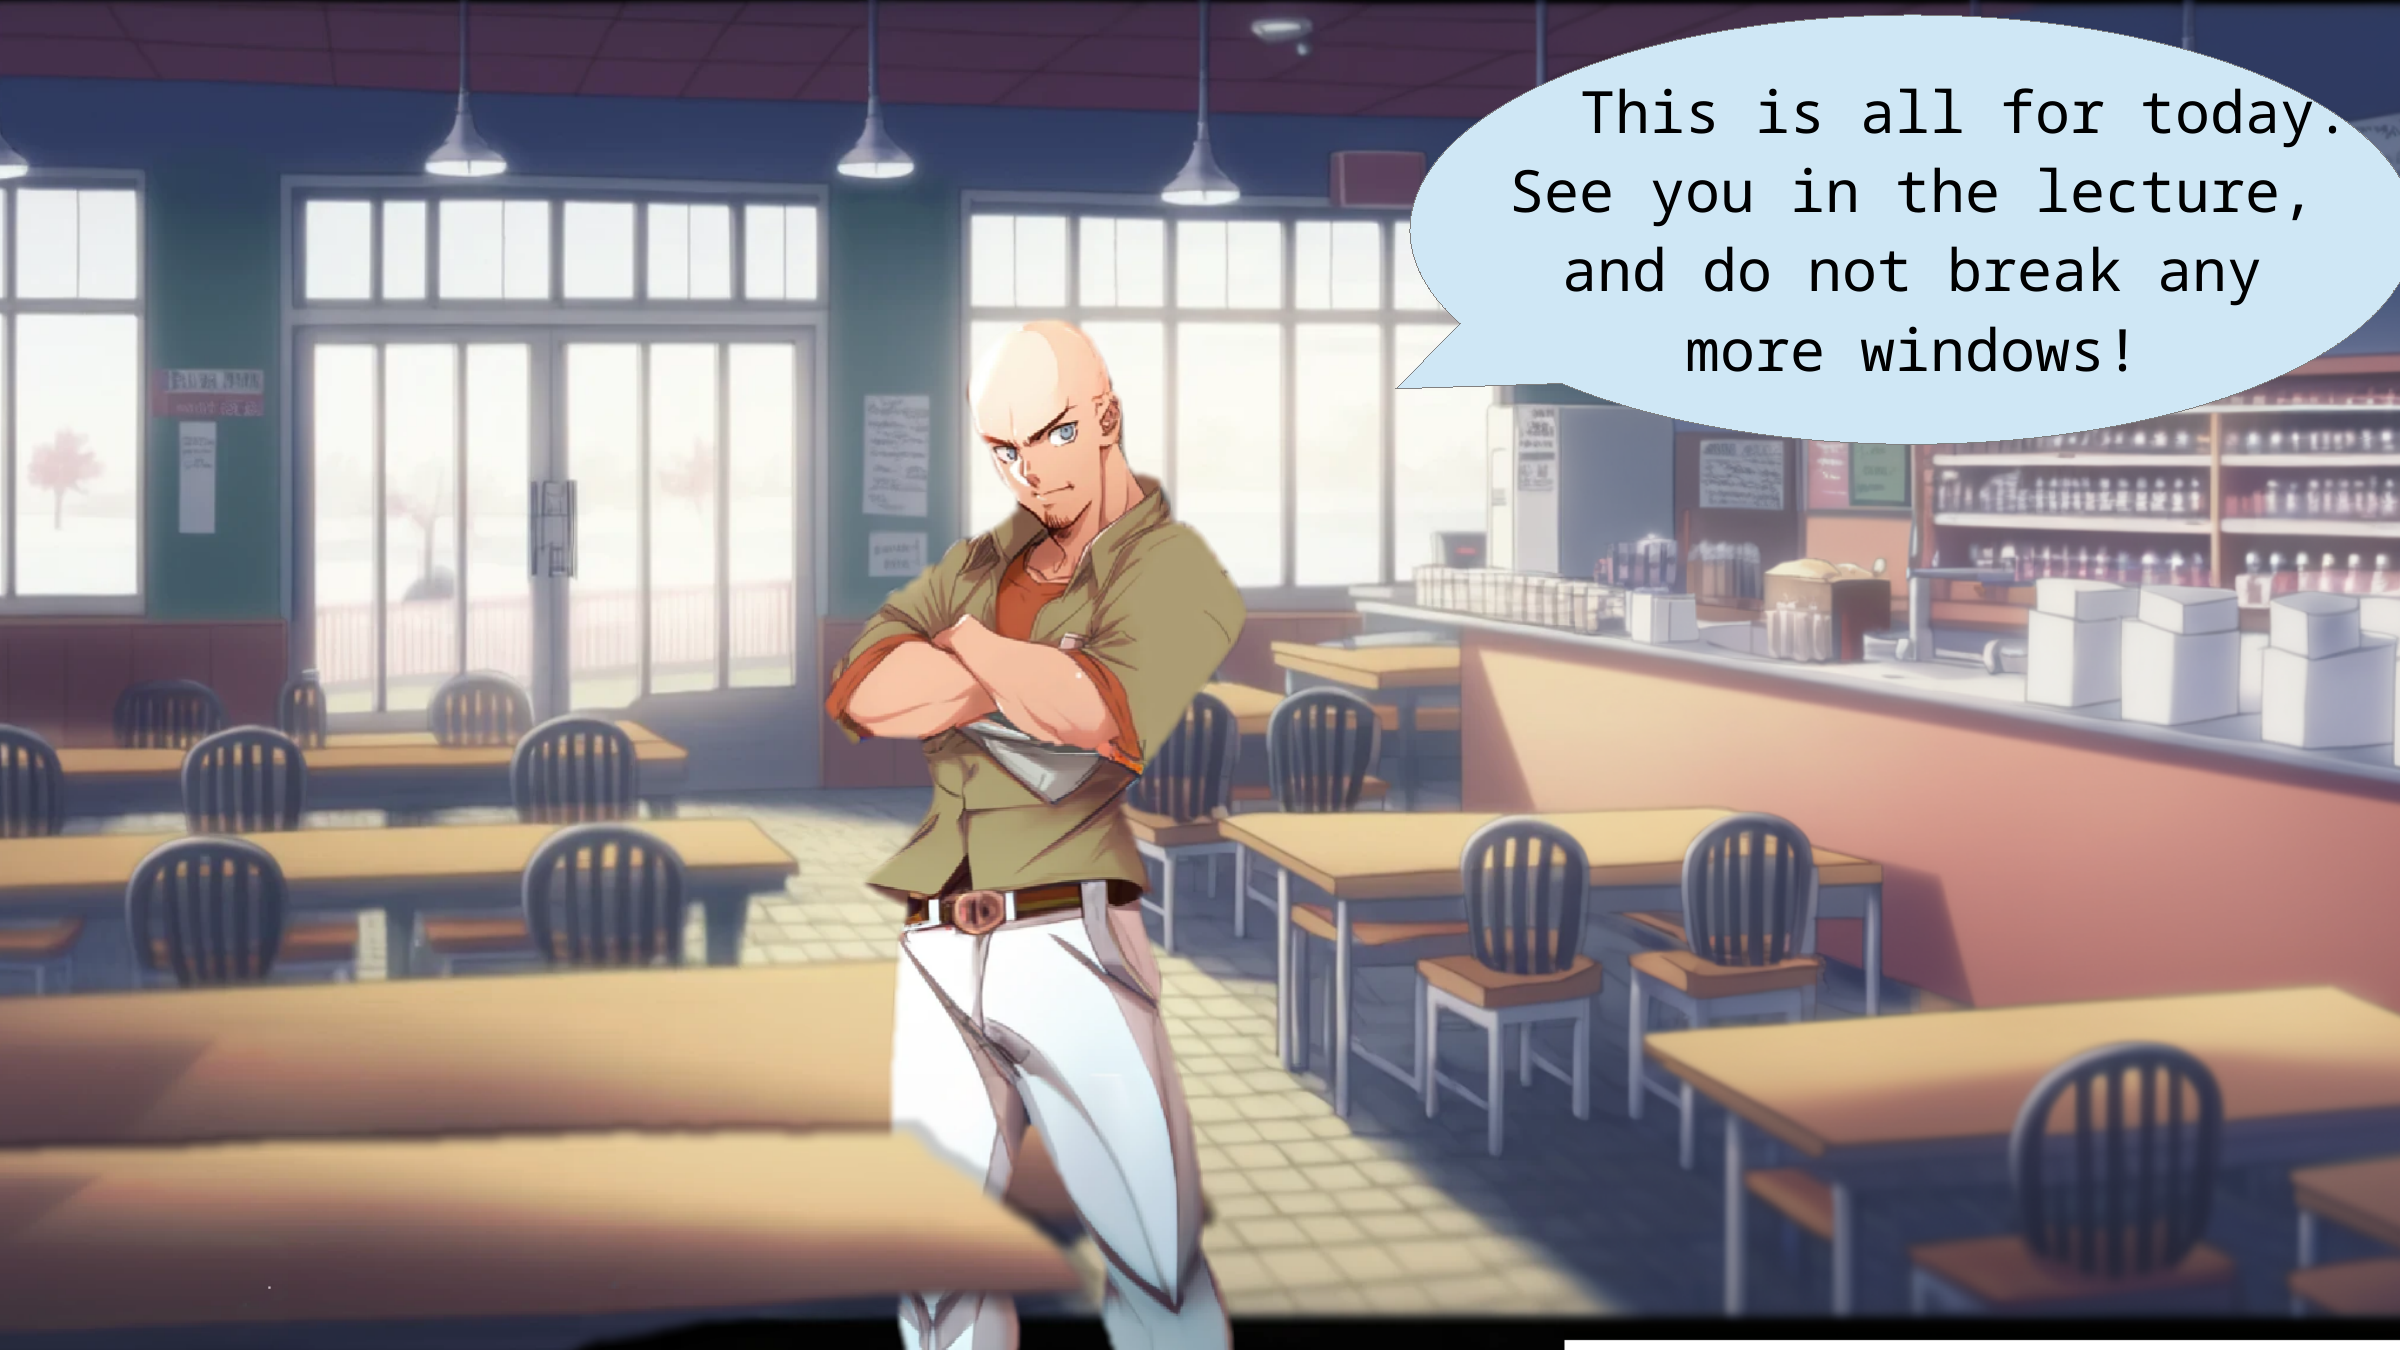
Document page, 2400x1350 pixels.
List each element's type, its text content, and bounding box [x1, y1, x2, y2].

text_box This is all for today. See you in the lecture, and do not break any more windows! [1395, 14, 2400, 445]
picture [0, 0, 2400, 1350]
